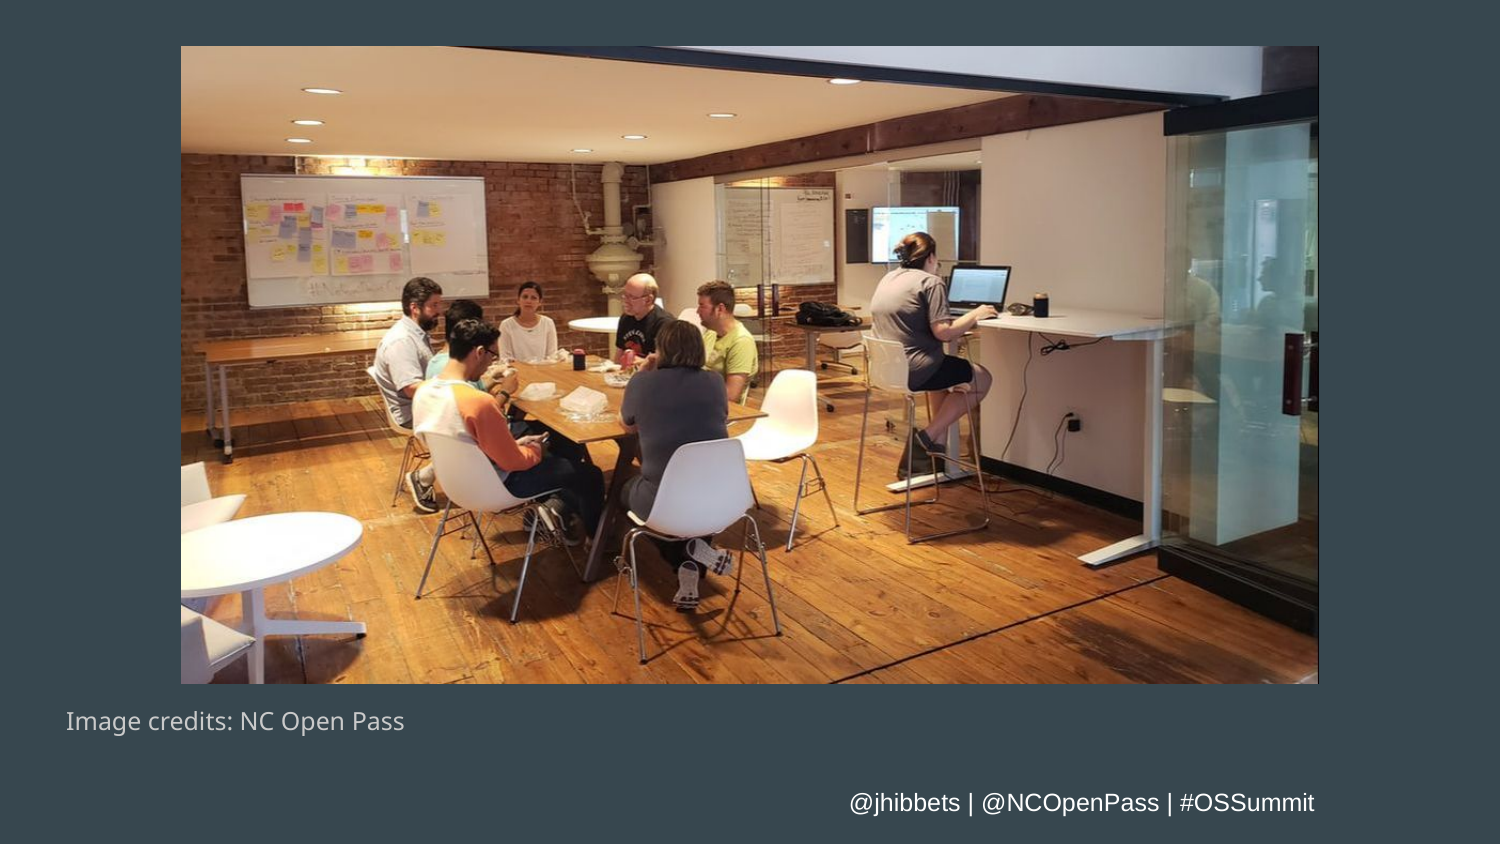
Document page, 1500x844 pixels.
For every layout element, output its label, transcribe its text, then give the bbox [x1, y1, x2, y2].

text_box Image credits: NC Open Pass [51, 686, 1449, 750]
picture [181, 46, 1319, 684]
